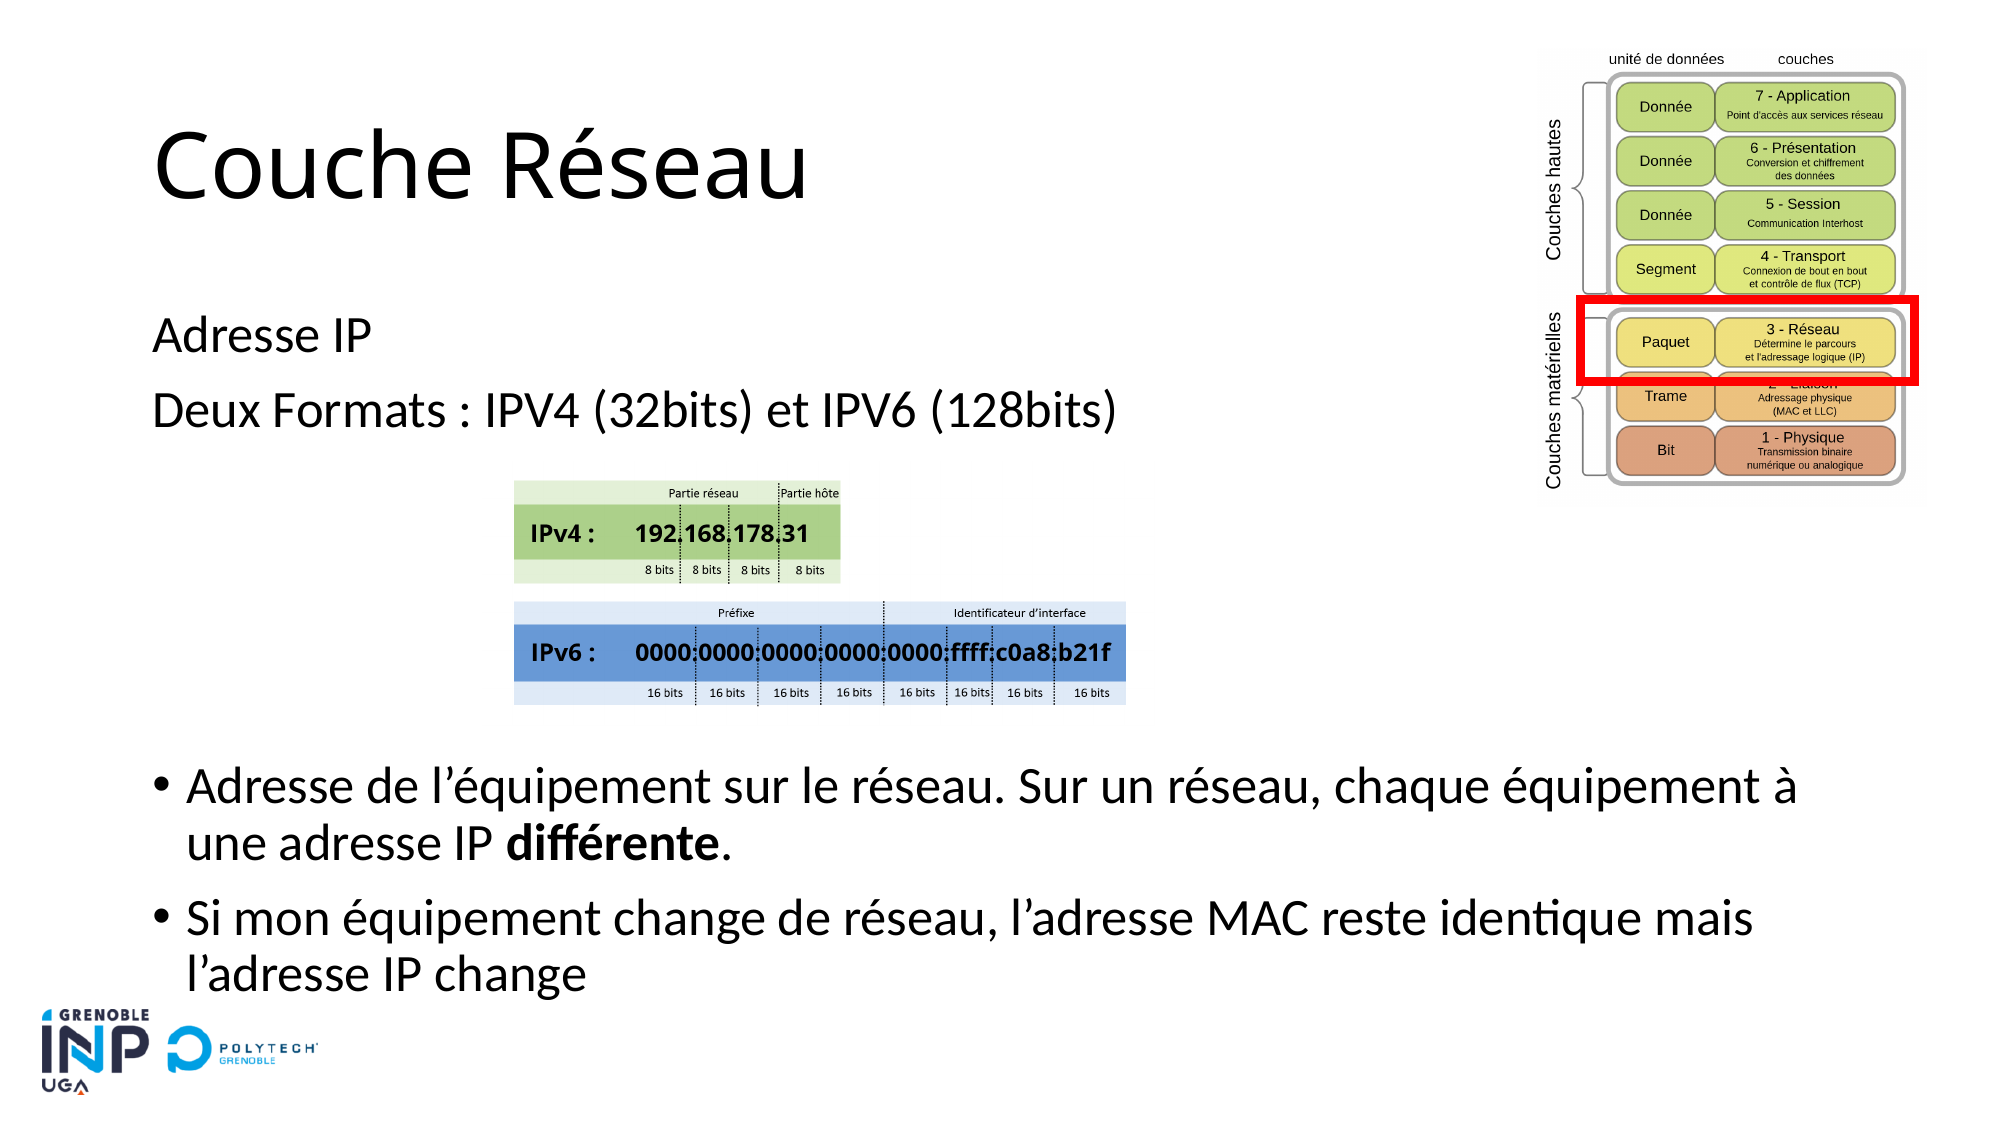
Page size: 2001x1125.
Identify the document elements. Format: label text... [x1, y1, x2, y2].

title Couche Réseau [137, 59, 1537, 278]
picture [1537, 48, 1927, 507]
list Adresse IP Deux Formats : IPV4 (32bits) et IPV6 (128bits) Adresse de l’équipement sur le réseau. Sur un réseau, chaque équipement à une adresse IP différente. Si mon équipement change de réseau, l’adresse MAC reste identique mais l’adresse IP change [137, 299, 1863, 1014]
picture [42, 1009, 318, 1095]
picture [482, 461, 1155, 726]
